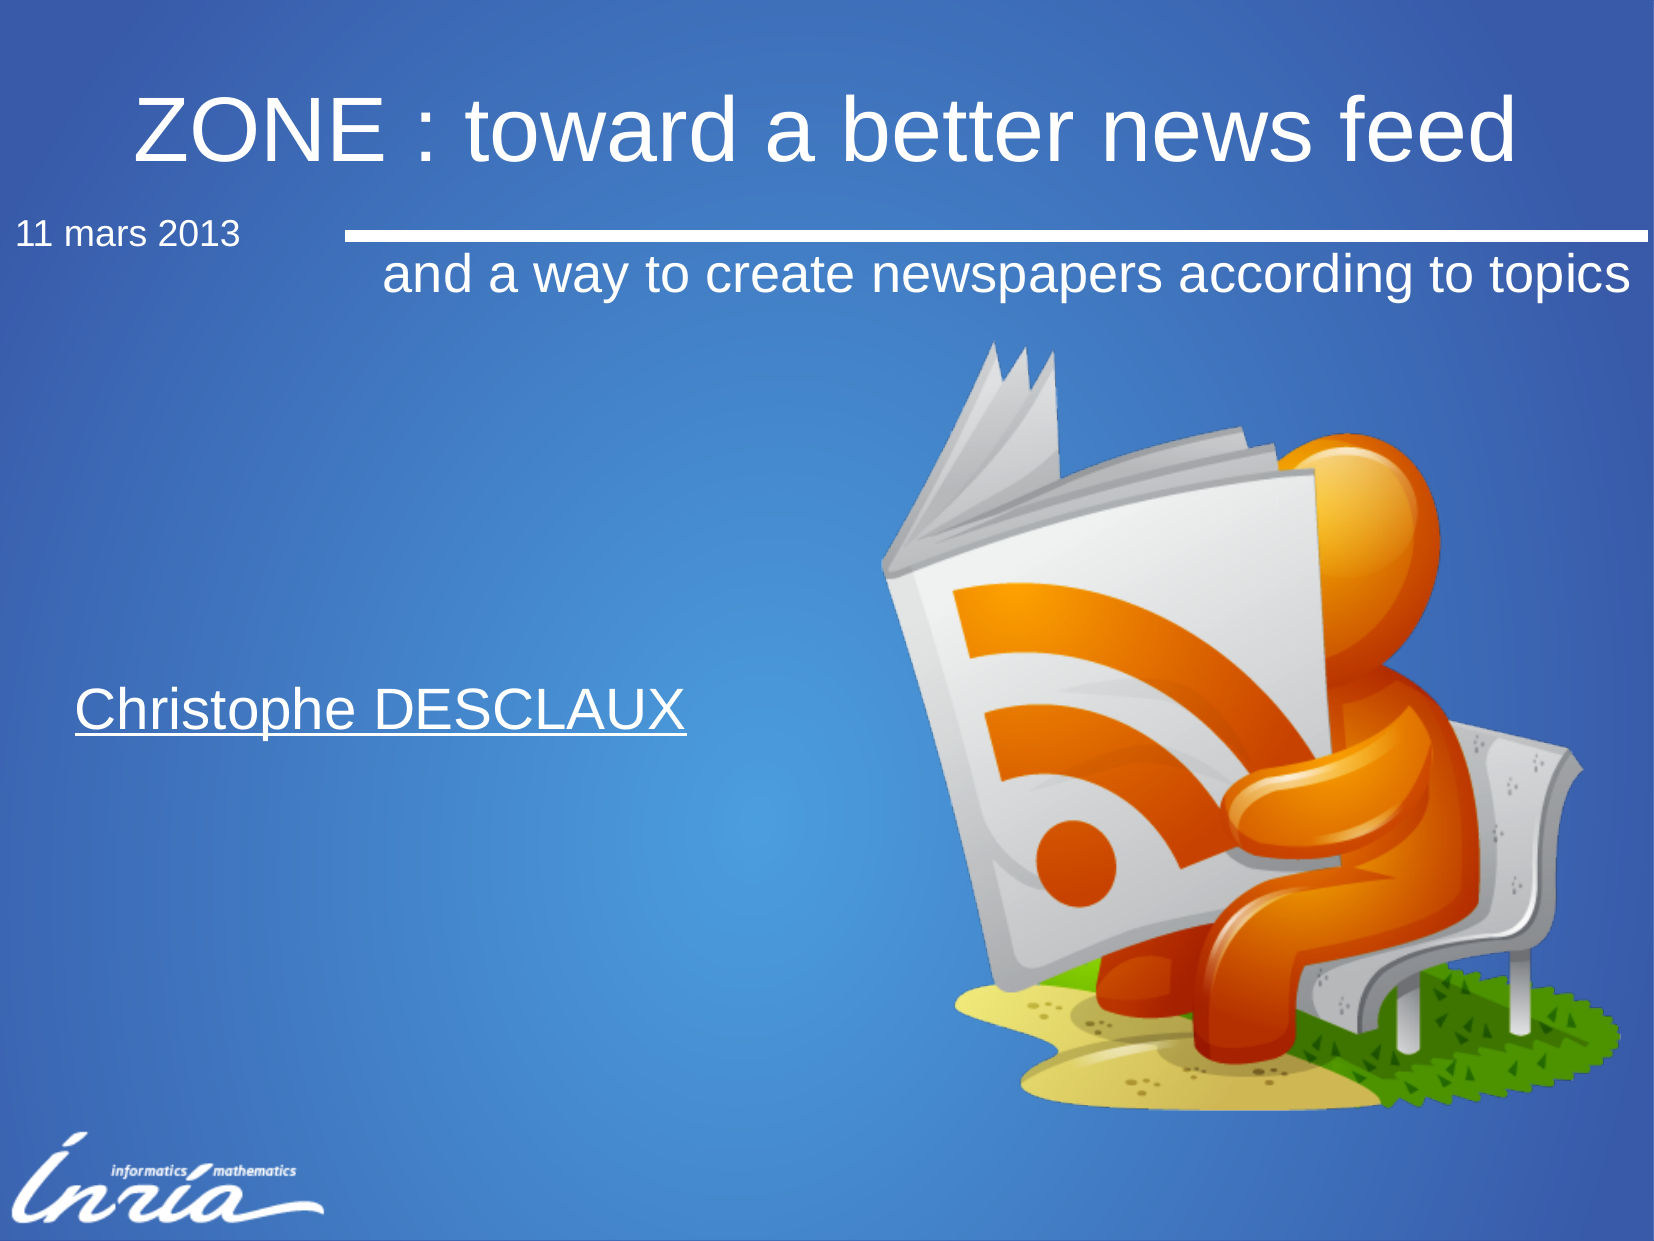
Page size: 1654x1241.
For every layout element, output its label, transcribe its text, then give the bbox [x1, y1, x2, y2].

text_box and a way to create newspapers according to topics [0, 235, 1648, 312]
picture [0, 0, 1654, 1241]
title ZONE : toward a better news feed [82, 26, 1571, 234]
text_box 11 mars 2013 [0, 205, 259, 263]
text_box Christophe DESCLAUX [60, 669, 825, 811]
